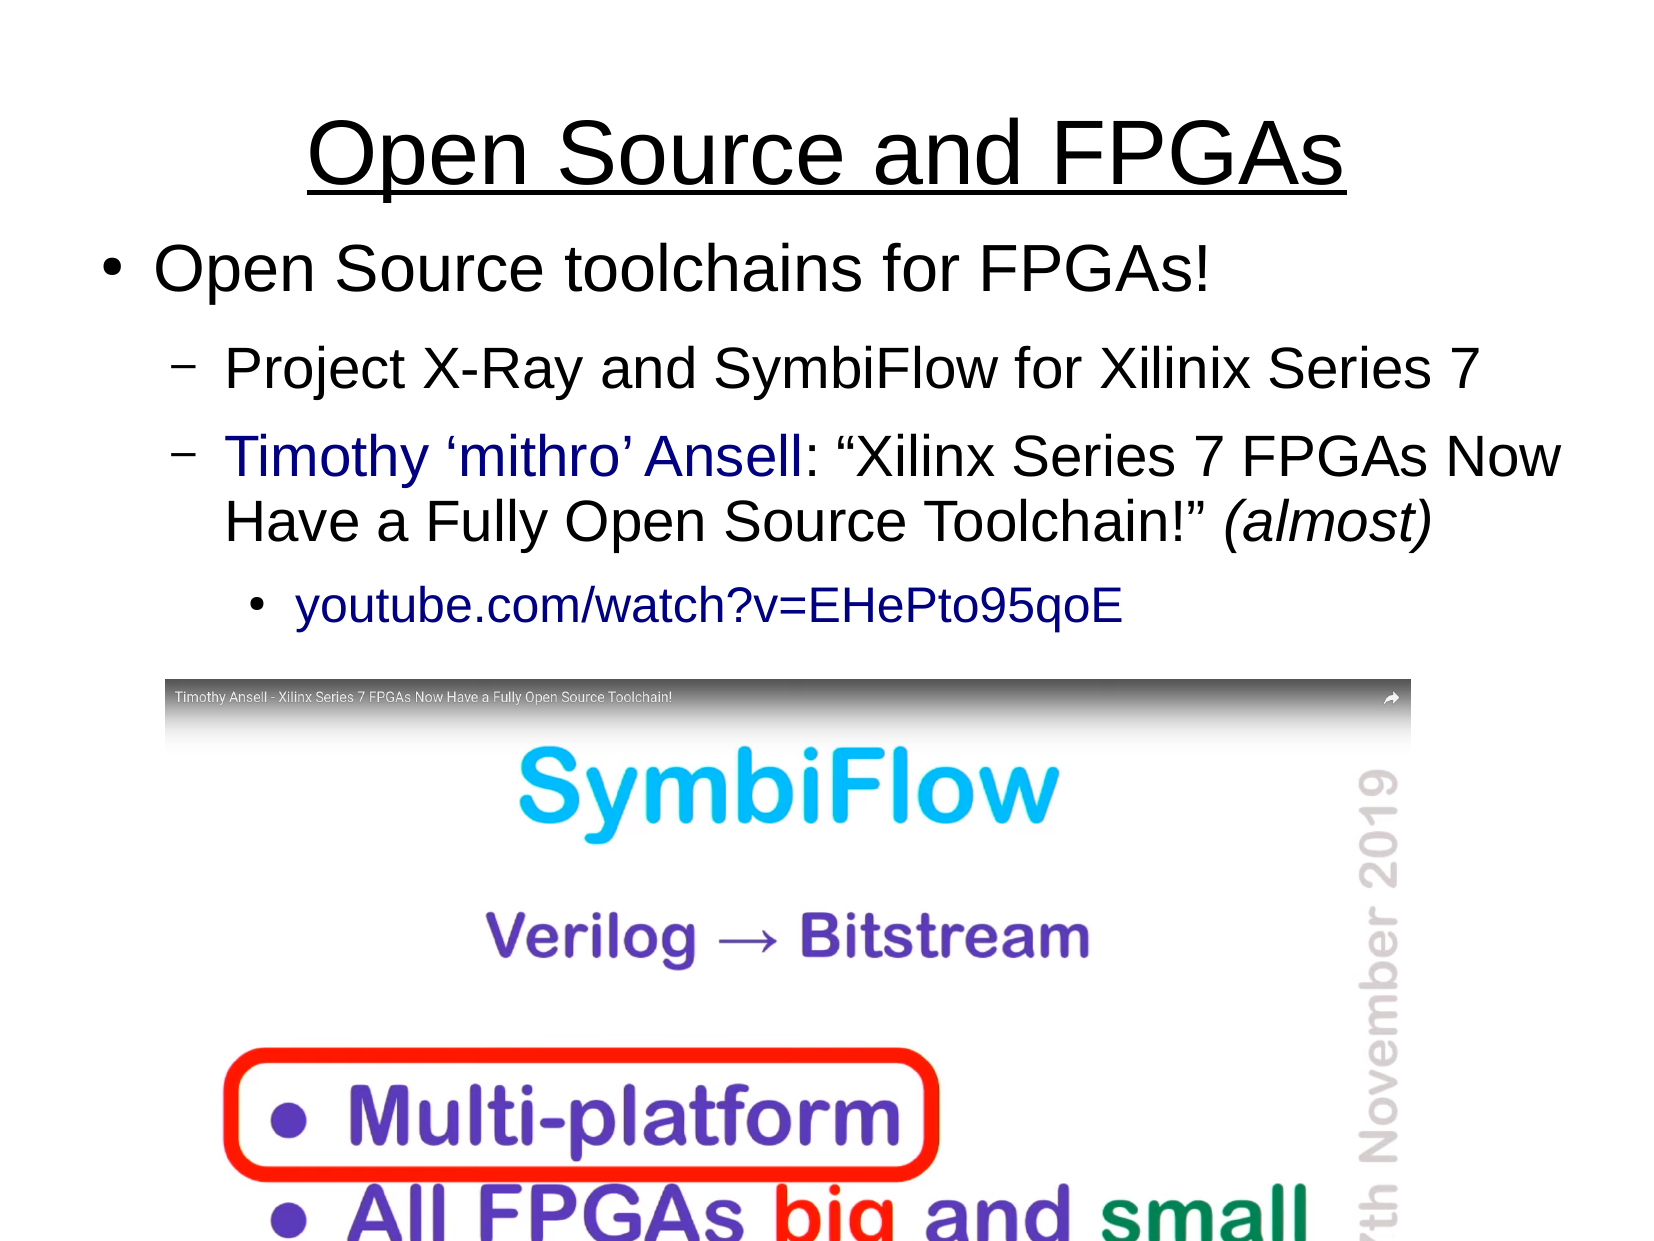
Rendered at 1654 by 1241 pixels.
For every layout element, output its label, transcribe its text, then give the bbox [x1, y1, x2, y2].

picture [165, 679, 1411, 1241]
list Open Source toolchains for FPGAs! Project X-Ray and SymbiFlow for Xilinix Series 7 Timothy ‘mithro’ Ansell: “Xilinx Series 7 FPGAs Now Have a Fully Open Source Toolchain!” (almost) youtube.com/watch?v=EHePto95qoE [82, 257, 1571, 1044]
title Open Source and FPGAs [82, 49, 1571, 257]
